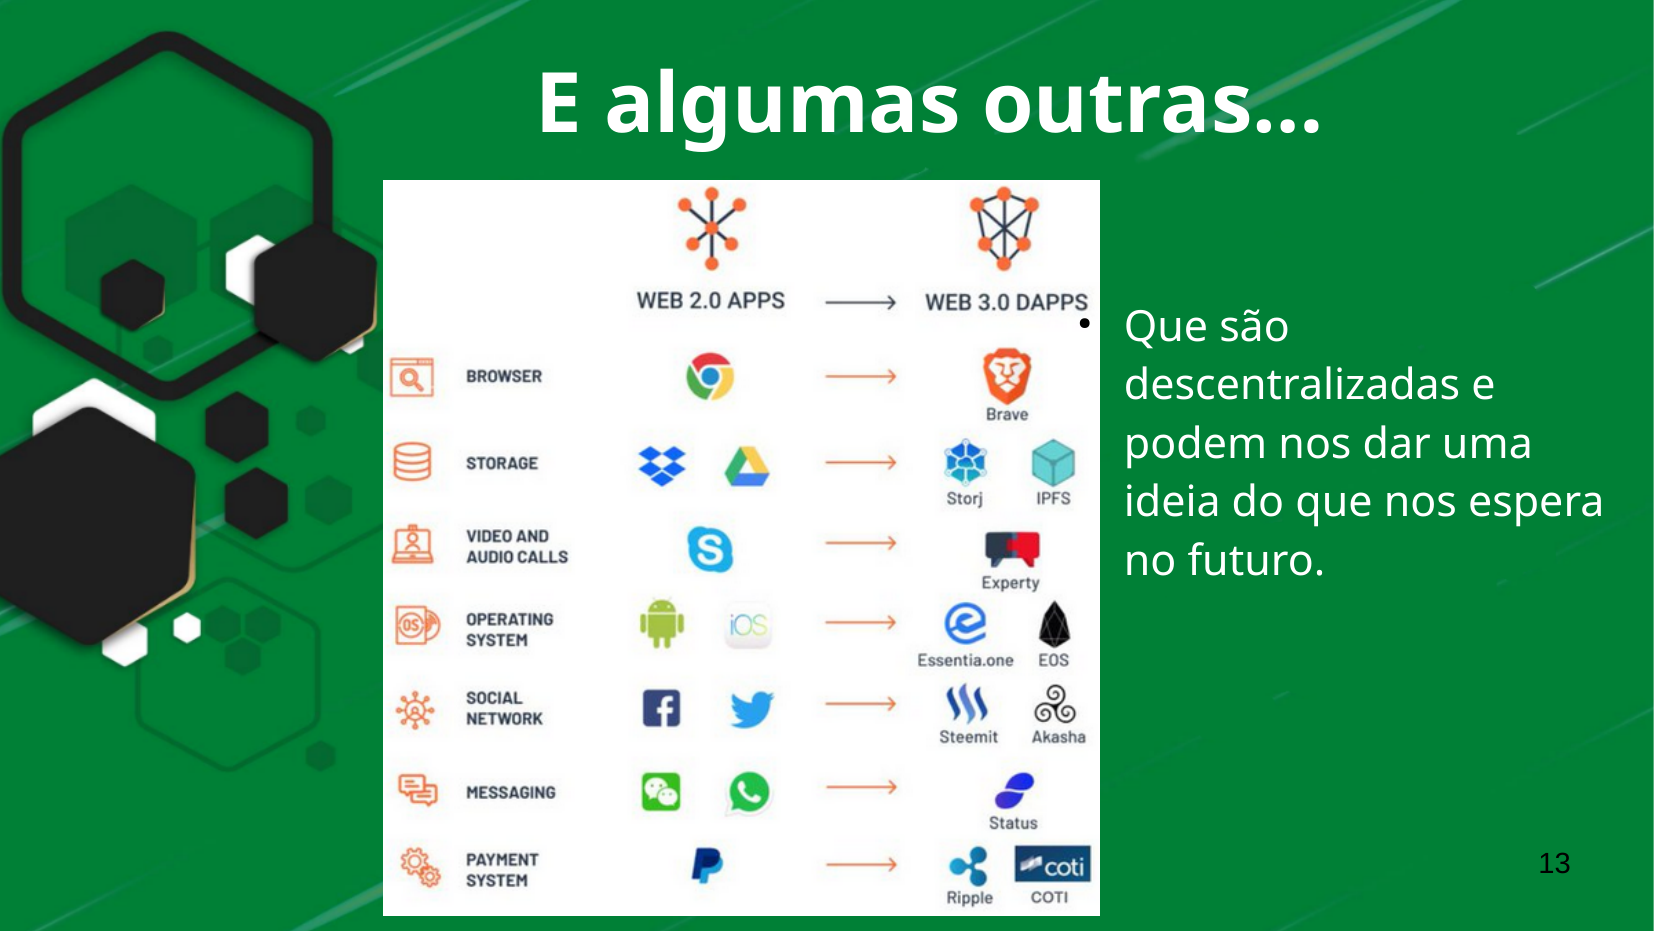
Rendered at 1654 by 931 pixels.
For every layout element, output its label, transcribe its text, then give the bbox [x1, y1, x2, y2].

picture [0, 0, 1654, 931]
list Que são descentralizadas e podem nos dar uma ideia do que nos espera no futuro. [1062, 295, 1625, 591]
title E algumas outras… [265, 23, 1595, 178]
